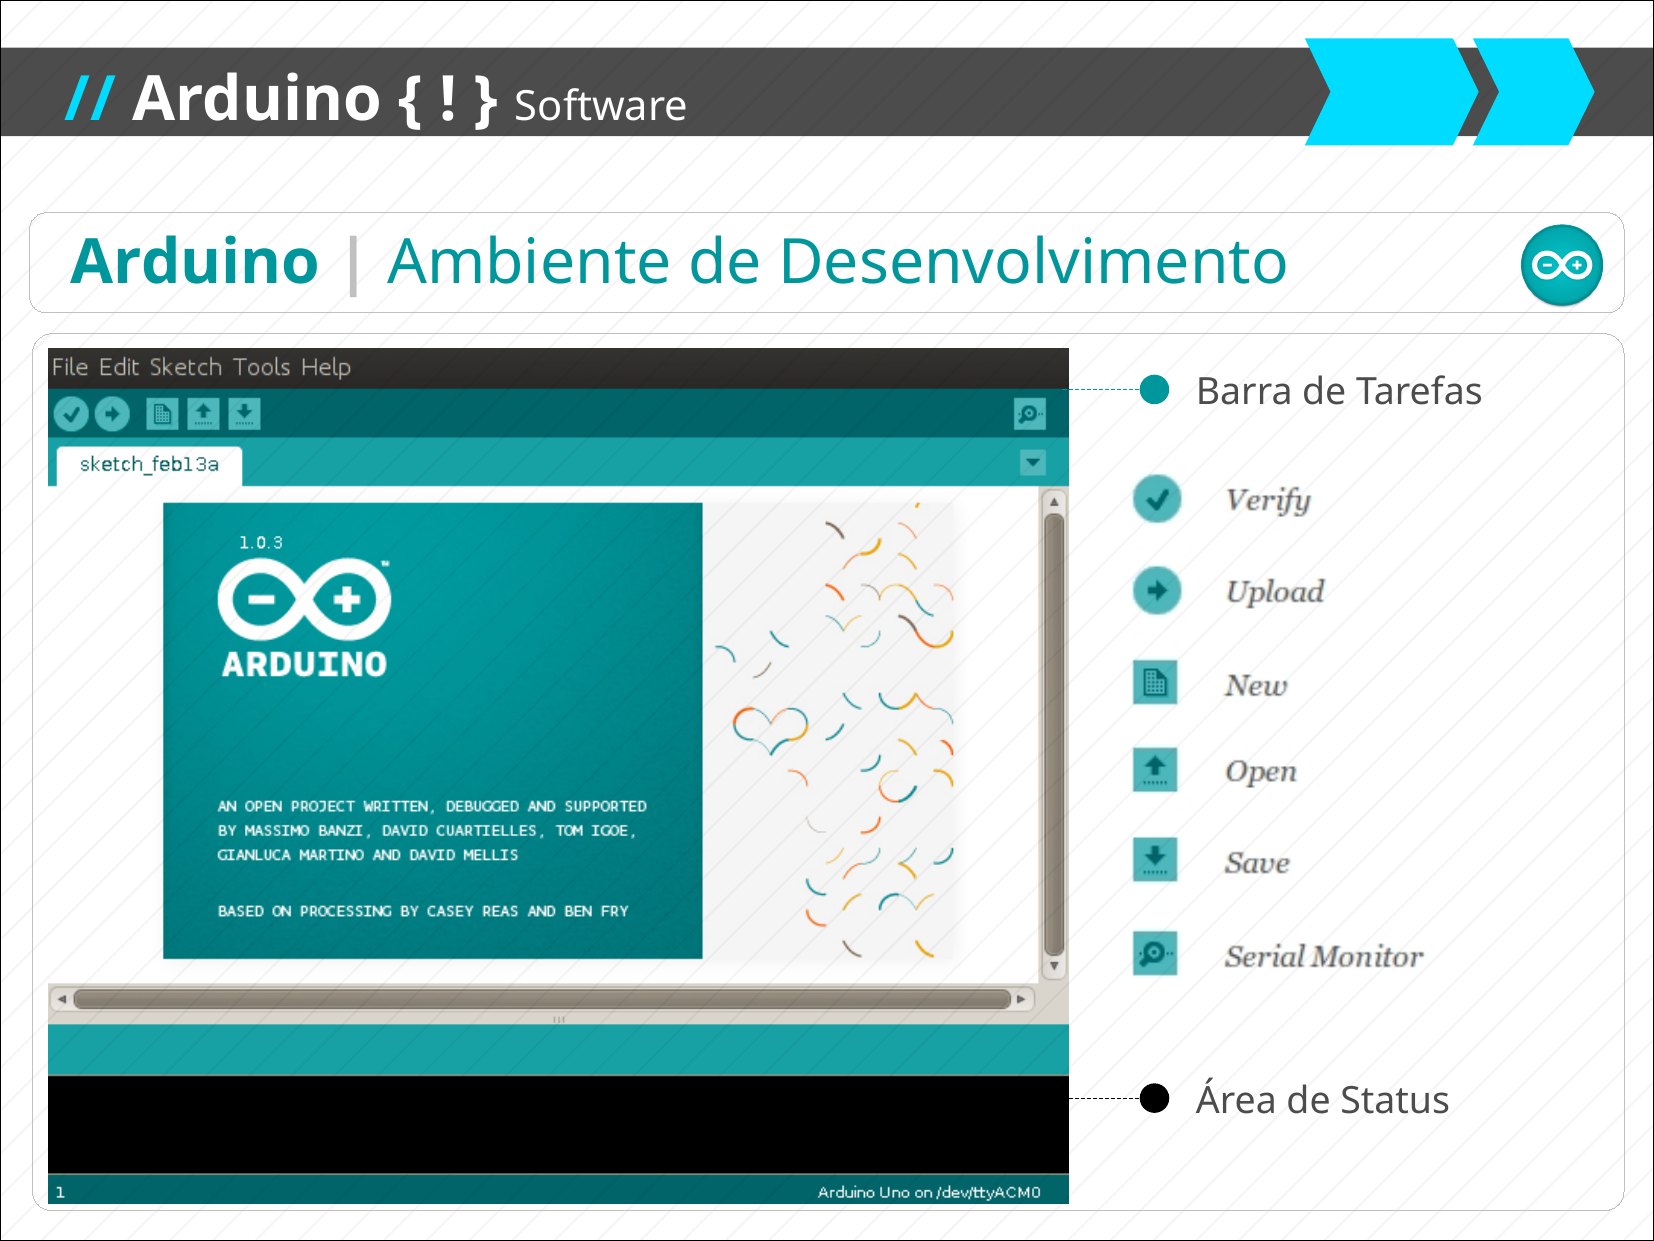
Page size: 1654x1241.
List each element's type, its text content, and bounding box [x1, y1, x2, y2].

text_box Arduino | Ambiente de Desenvolvimento [55, 313, 1211, 321]
text_box [0, 0, 1654, 1241]
text_box Área de Status [1181, 1066, 1478, 1133]
picture [1517, 221, 1607, 310]
text_box // Arduino { ! } Software [49, 32, 722, 144]
text_box Barra de Tarefas [1180, 357, 1506, 424]
